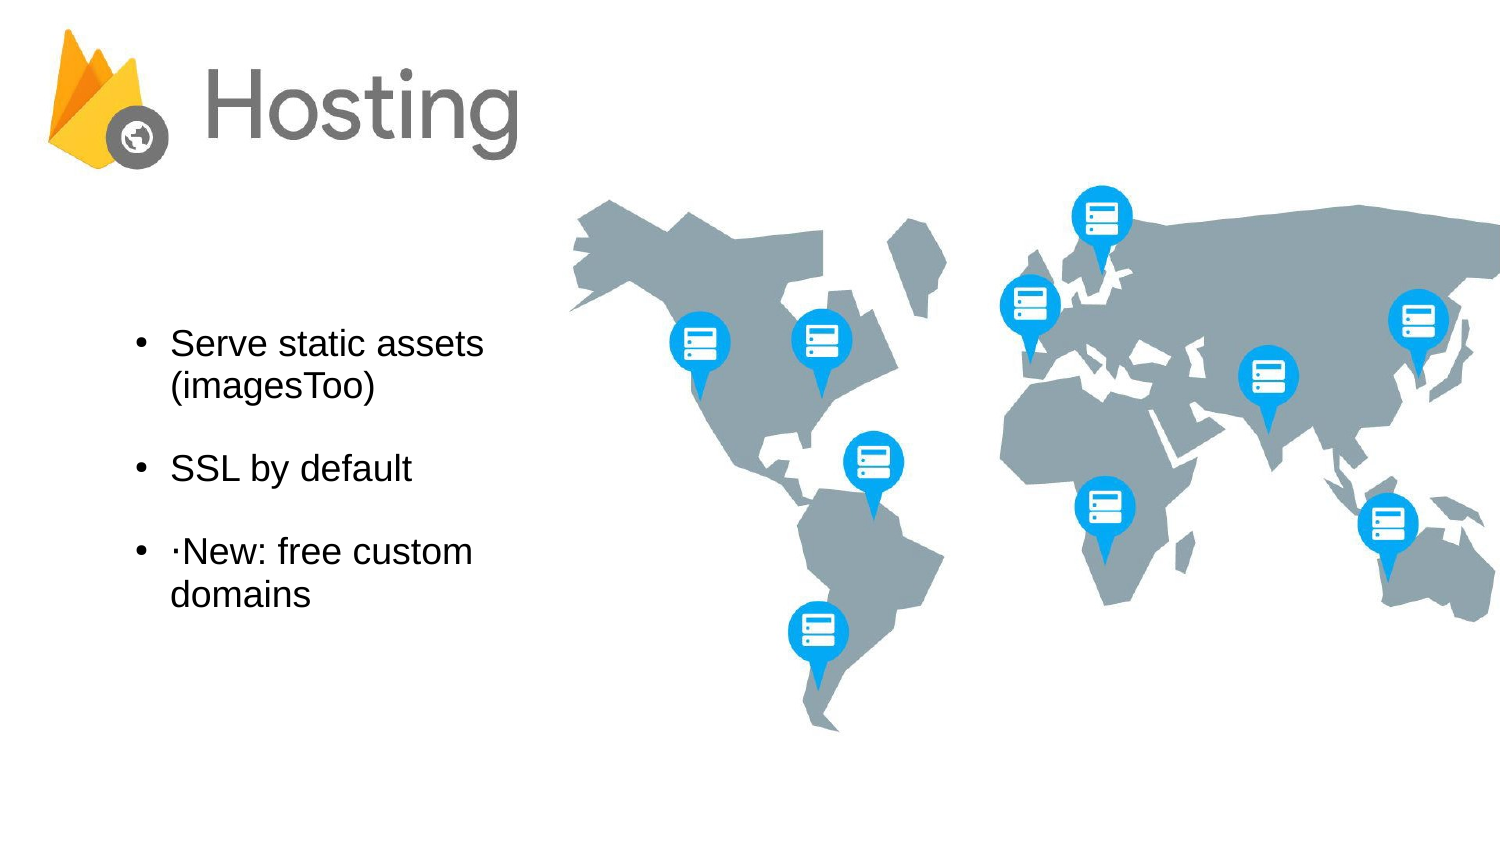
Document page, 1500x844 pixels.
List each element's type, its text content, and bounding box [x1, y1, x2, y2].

text_box [0, 0, 1500, 843]
text_box Serve static assets (imagesToo) SSL by default ⋅New: free custom domains [120, 315, 616, 624]
